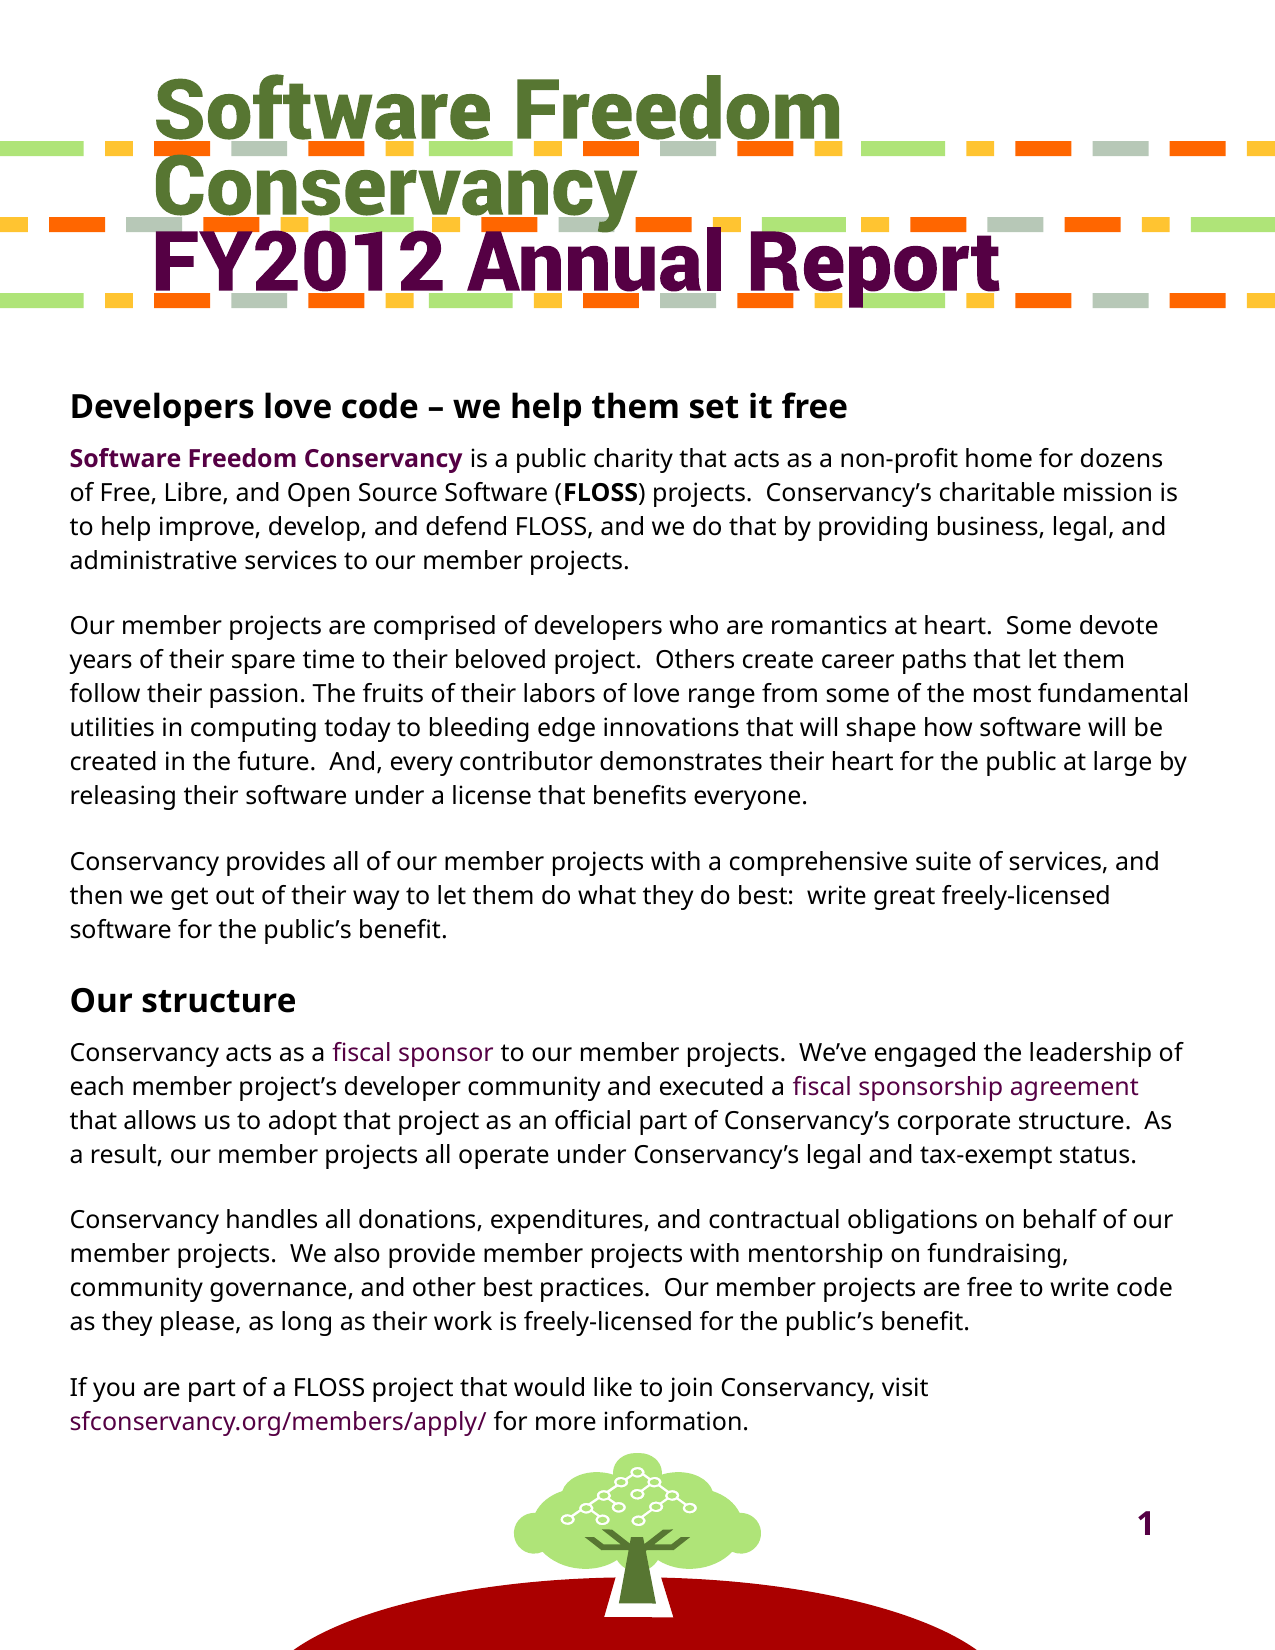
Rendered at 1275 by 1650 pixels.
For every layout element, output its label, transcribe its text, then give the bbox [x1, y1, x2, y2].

list Developers love code – we help them set it free Software Freedom Conservancy is a public charity that acts as a non-profit home for dozens of Free, Libre, and Open Source Software (FLOSS) projects. Conservancy’s charitable mission is to help improve, develop, and defend FLOSS, and we do that by providing business, legal, and administrative services to our member projects. Our member projects are comprised of developers who are romantics at heart. Some devote years of their spare time to their beloved project. Others create career paths that let them follow their passion. The fruits of their labors of love range from some of the most fundamental utilities in computing today to bleeding edge innovations that will shape how software will be created in the future. And, every contributor demonstrates their heart for the public at large by releasing their software under a license that benefits everyone. Conservancy provides all of our member projects with a comprehensive suite of services, and then we get out of their way to let them do what they do best: write great freely-licensed software for the public’s benefit. Our structure Conservancy acts as a fiscal sponsor to our member projects. We’ve engaged the leadership of each member project’s developer community and executed a fiscal sponsorship agreement that allows us to adopt that project as an official part of Conservancy’s corporate structure. As a result, our member projects all operate under Conservancy’s legal and tax-exempt status. Conservancy handles all donations, expenditures, and contractual obligations on behalf of our member projects. We also provide member projects with mentorship on fundraising, community governance, and other best practices. Our member projects are free to write code as they please, as long as their work is freely-licensed for the public’s benefit. If you are part of a FLOSS project that would like to join Conservancy, visit sfconservancy.org/members/apply/ for more information. [69, 383, 1192, 1462]
